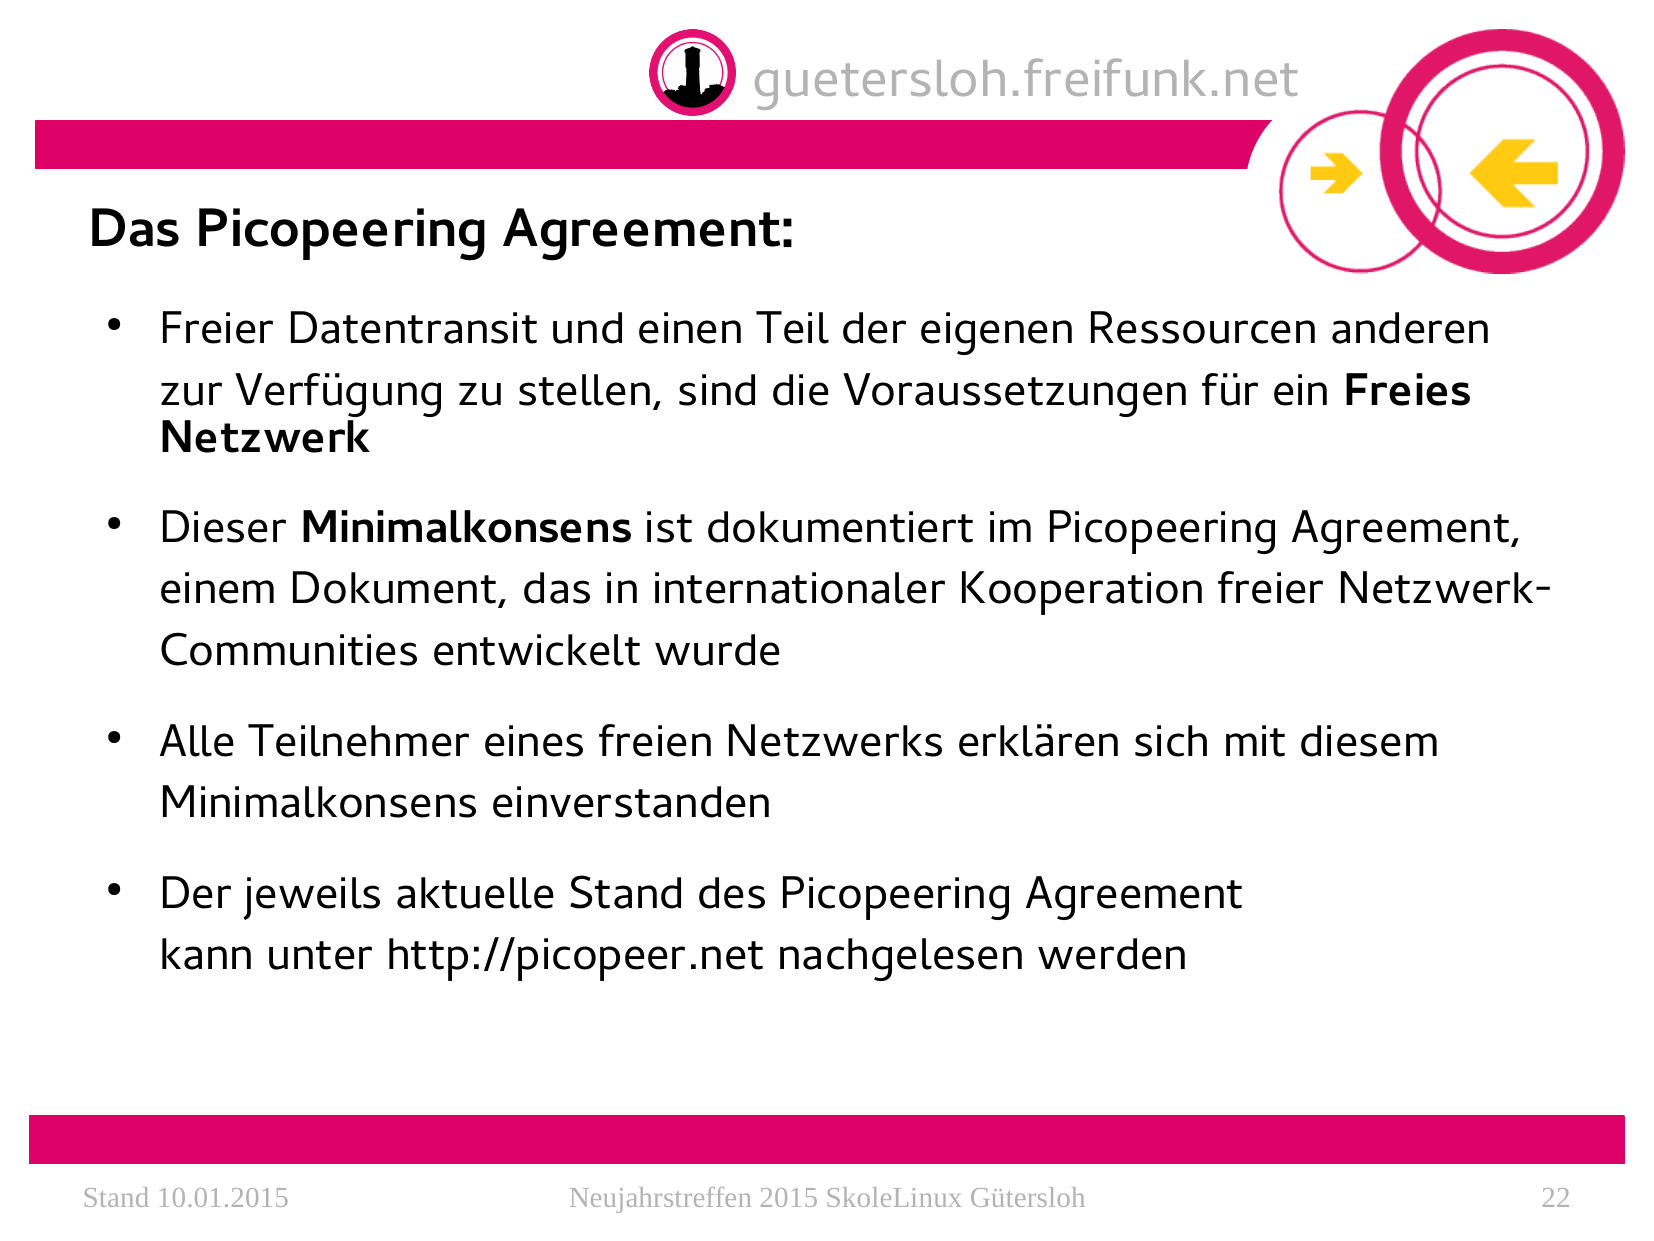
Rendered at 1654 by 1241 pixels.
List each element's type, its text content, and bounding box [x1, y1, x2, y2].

list Freier Datentransit und einen Teil der eigenen Ressourcen anderen zur Verfügung zu stellen, sind die Voraussetzungen für ein Freies Netzwerk Dieser Minimalkonsens ist dokumentiert im Picopeering Agreement, einem Dokument, das in internationaler Kooperation freier Netzwerk-Communities entwickelt wurde Alle Teilnehmer eines freien Netzwerks erklären sich mit diesem Minimalkonsens einverstanden Der jeweils aktuelle Stand des Picopeering Agreement kann unter http://picopeer.net nachgelesen werden [88, 295, 1565, 1049]
picture [649, 29, 736, 116]
title Das Picopeering Agreement: [88, 196, 1123, 271]
picture [1278, 29, 1625, 274]
